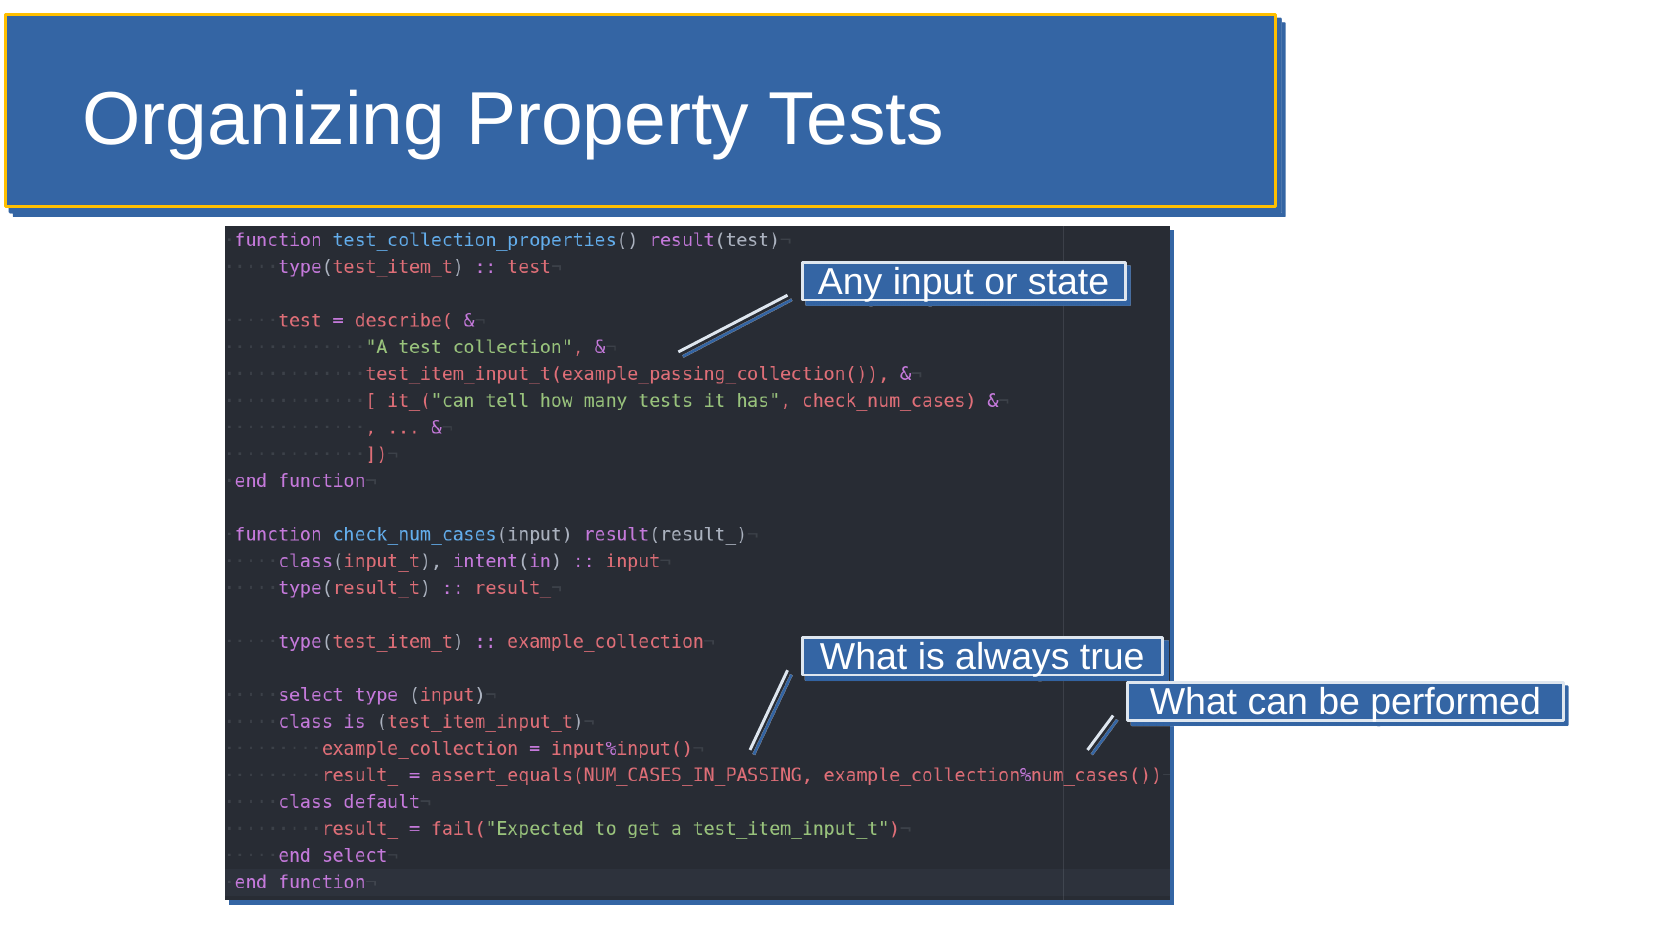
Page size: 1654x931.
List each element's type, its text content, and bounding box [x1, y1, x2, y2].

text_box What is always true [802, 637, 1162, 675]
picture [225, 226, 1170, 901]
title Organizing Property Tests [82, 44, 1235, 192]
text_box What can be performed [1128, 683, 1563, 720]
text_box Any input or state [802, 262, 1125, 300]
